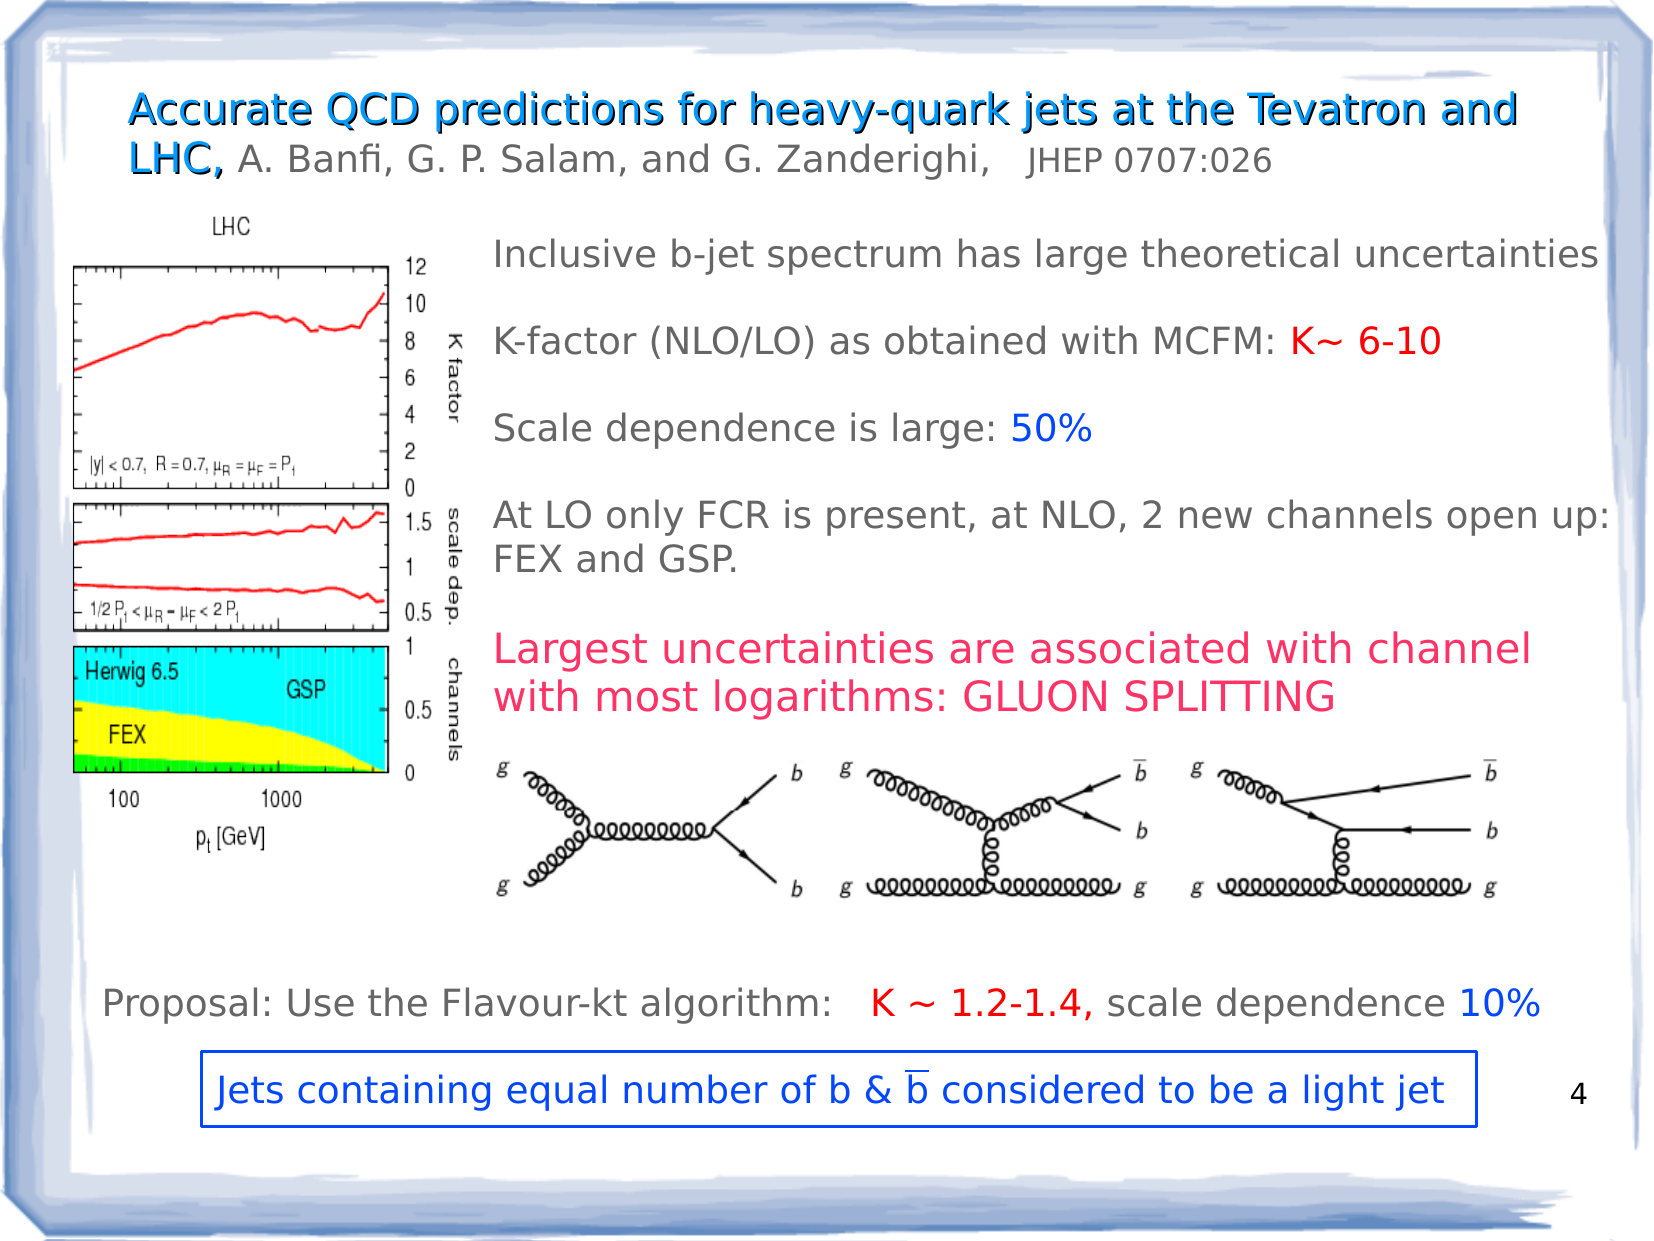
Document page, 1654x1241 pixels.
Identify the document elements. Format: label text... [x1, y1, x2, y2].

text_box Proposal: Use the Flavour-kt algorithm: K ~ 1.2-1.4, scale dependence 10% Jets containing equal number of b & b considered to be a light jet [86, 974, 1576, 1120]
text_box Accurate QCD predictions for heavy-quark jets at the Tevatron and LHC, A. Banfi, G. P. Salam, and G. Zanderighi, [112, 77, 1576, 224]
text_box Proposal: Use the Flavour-kt algorithm: K ~ 1.2-1.4, scale dependence 10% Jets containing equal number of b & b considered to be a light jet [203, 1053, 1475, 1120]
picture [0, 0, 1654, 1241]
text_box JHEP 0707:026 [1012, 134, 1319, 188]
text_box Inclusive b-jet spectrum has large theoretical uncertainties K-factor (NLO/LO) as obtained with MCFM: K~ 6-10 Scale dependence is large: 50% At LO only FCR is present, at NLO, 2 new channels open up: FEX and GSP. Largest uncertainties are associated with channel with most logarithms: GLUON SPLITTING [477, 225, 1642, 730]
